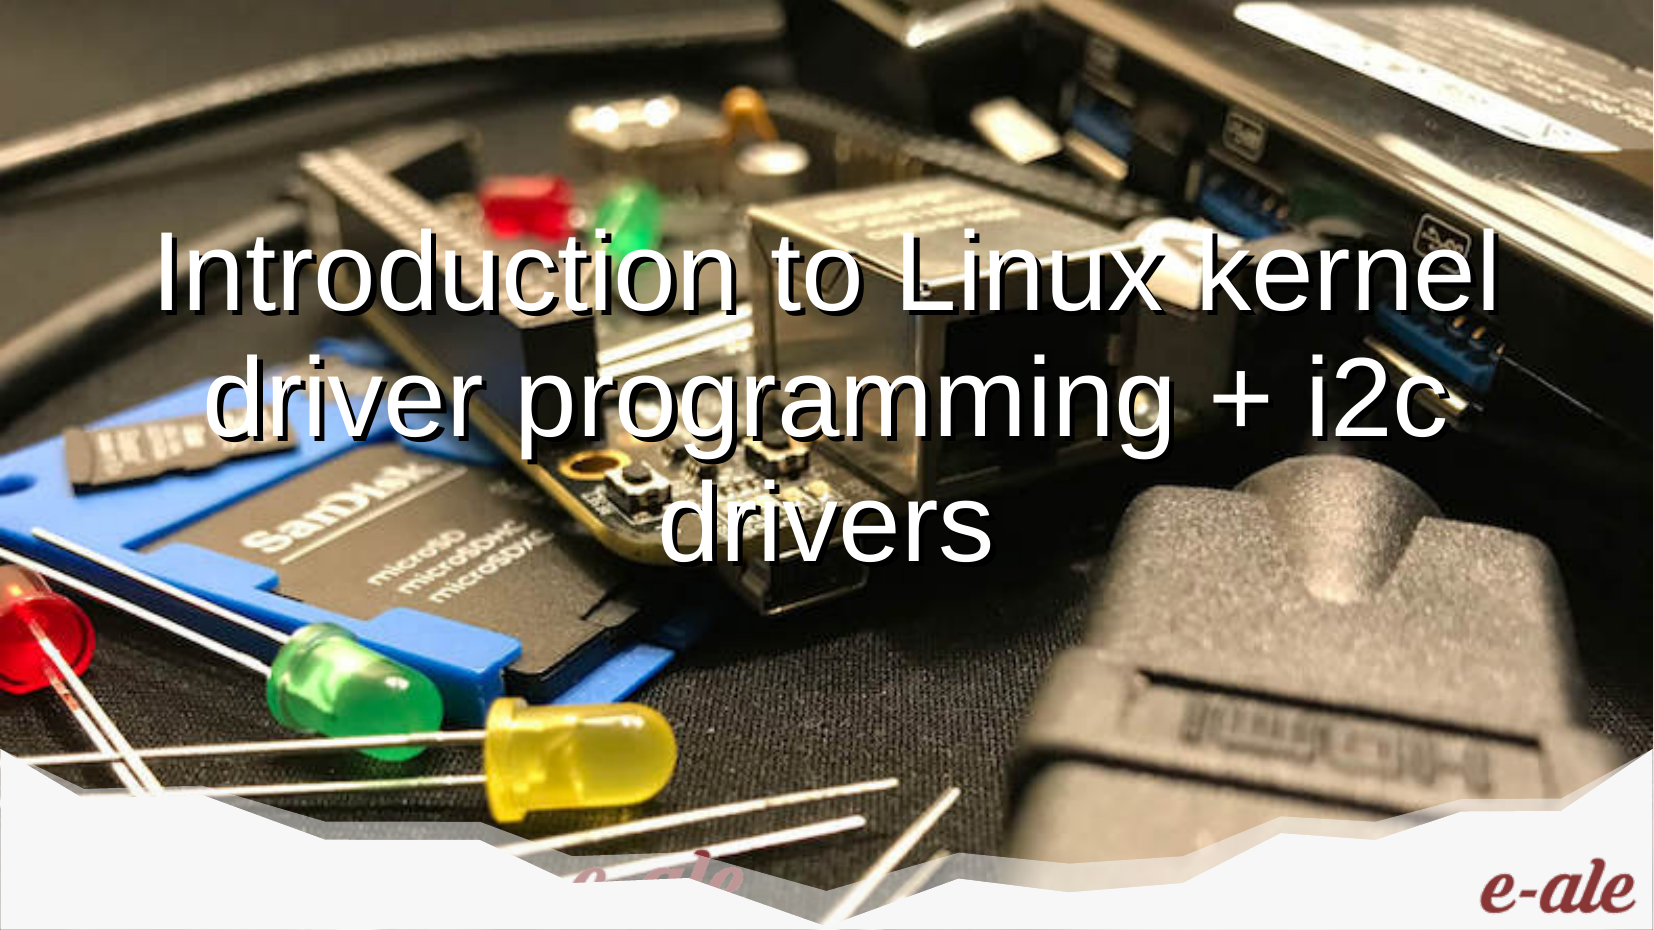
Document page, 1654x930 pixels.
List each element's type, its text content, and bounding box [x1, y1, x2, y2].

subtitle Introduction to Linux kernel driver programming + i2c drivers [82, 37, 1571, 757]
picture [0, 0, 1654, 930]
